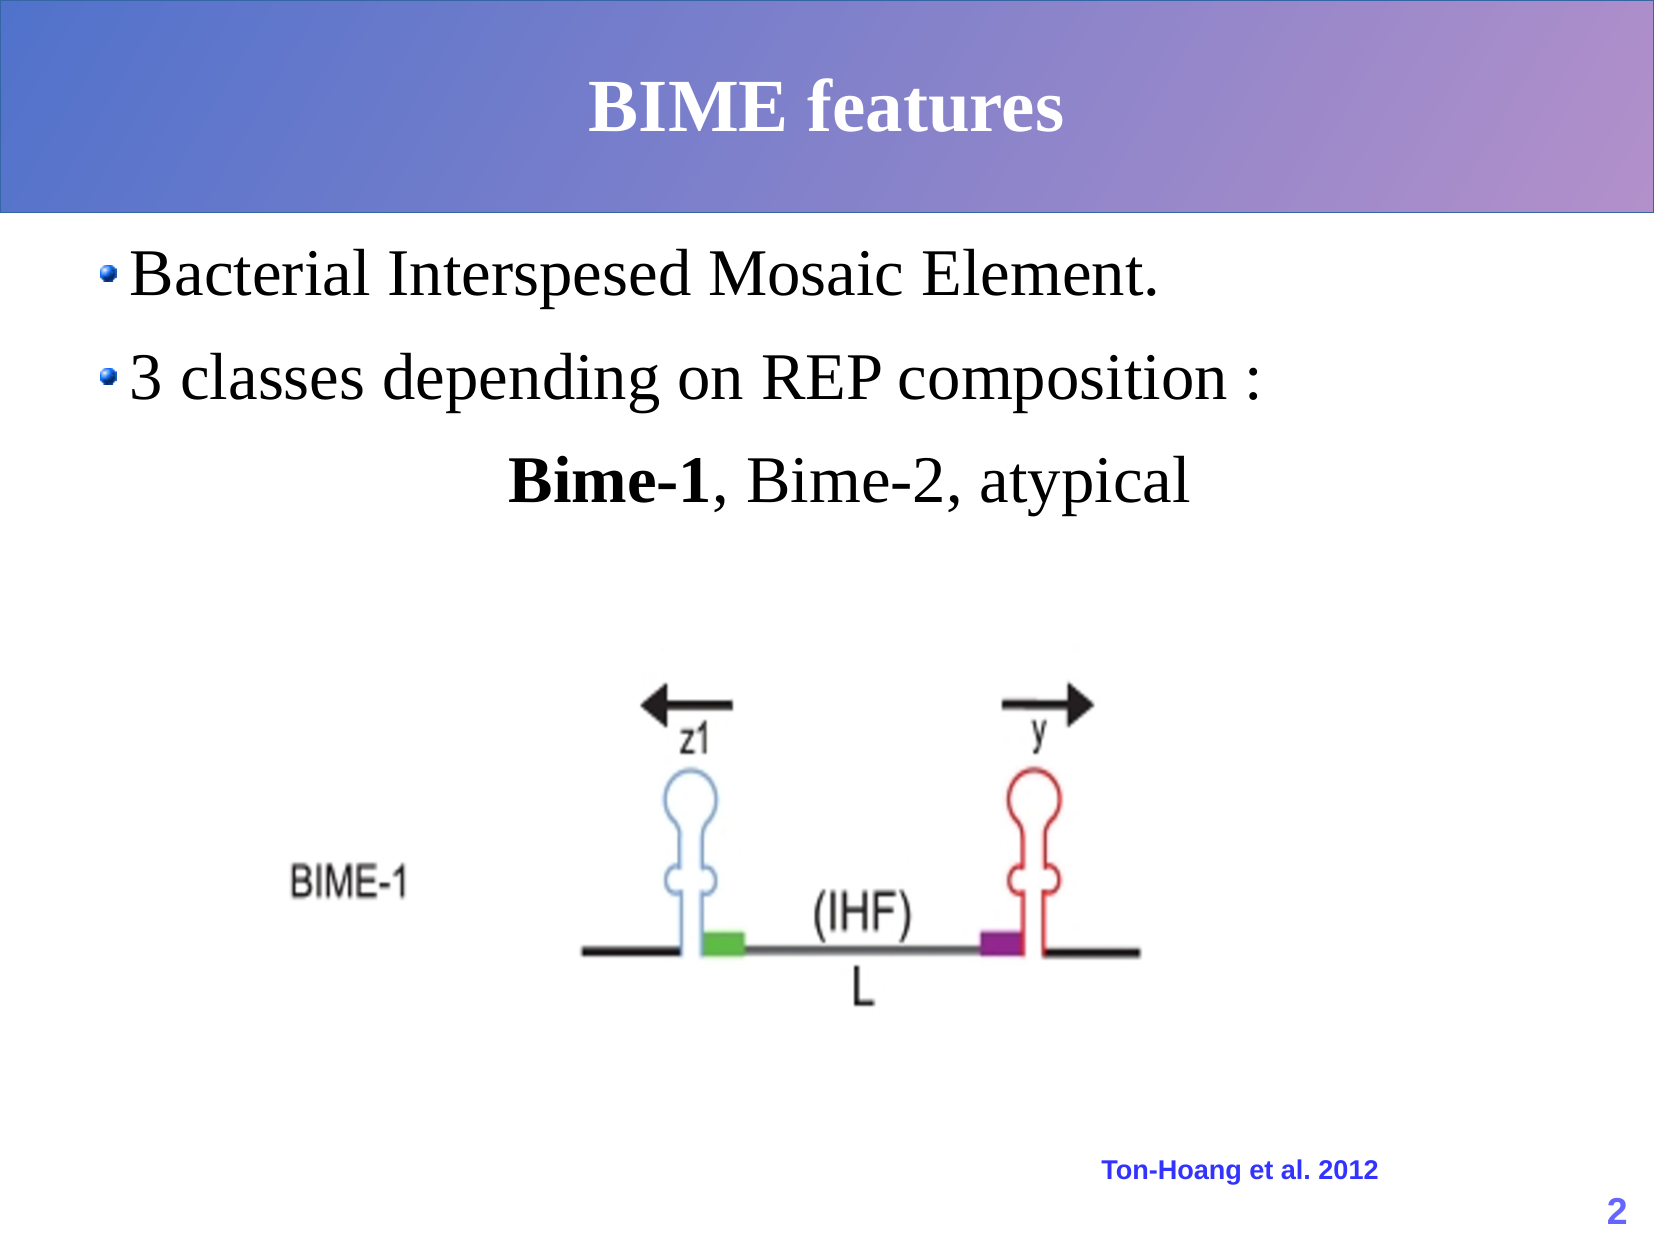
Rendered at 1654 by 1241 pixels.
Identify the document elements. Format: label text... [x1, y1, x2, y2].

text_box Ton-Hoang et al. 2012 [1086, 1147, 1405, 1193]
text_box 2 [1592, 1183, 1641, 1241]
title BIME features [82, 23, 1571, 189]
list Bacterial Interspesed Mosaic Element. 3 classes depending on REP composition : Bime-1, Bime-2, atypical [82, 236, 1571, 1158]
picture [269, 641, 1305, 1019]
